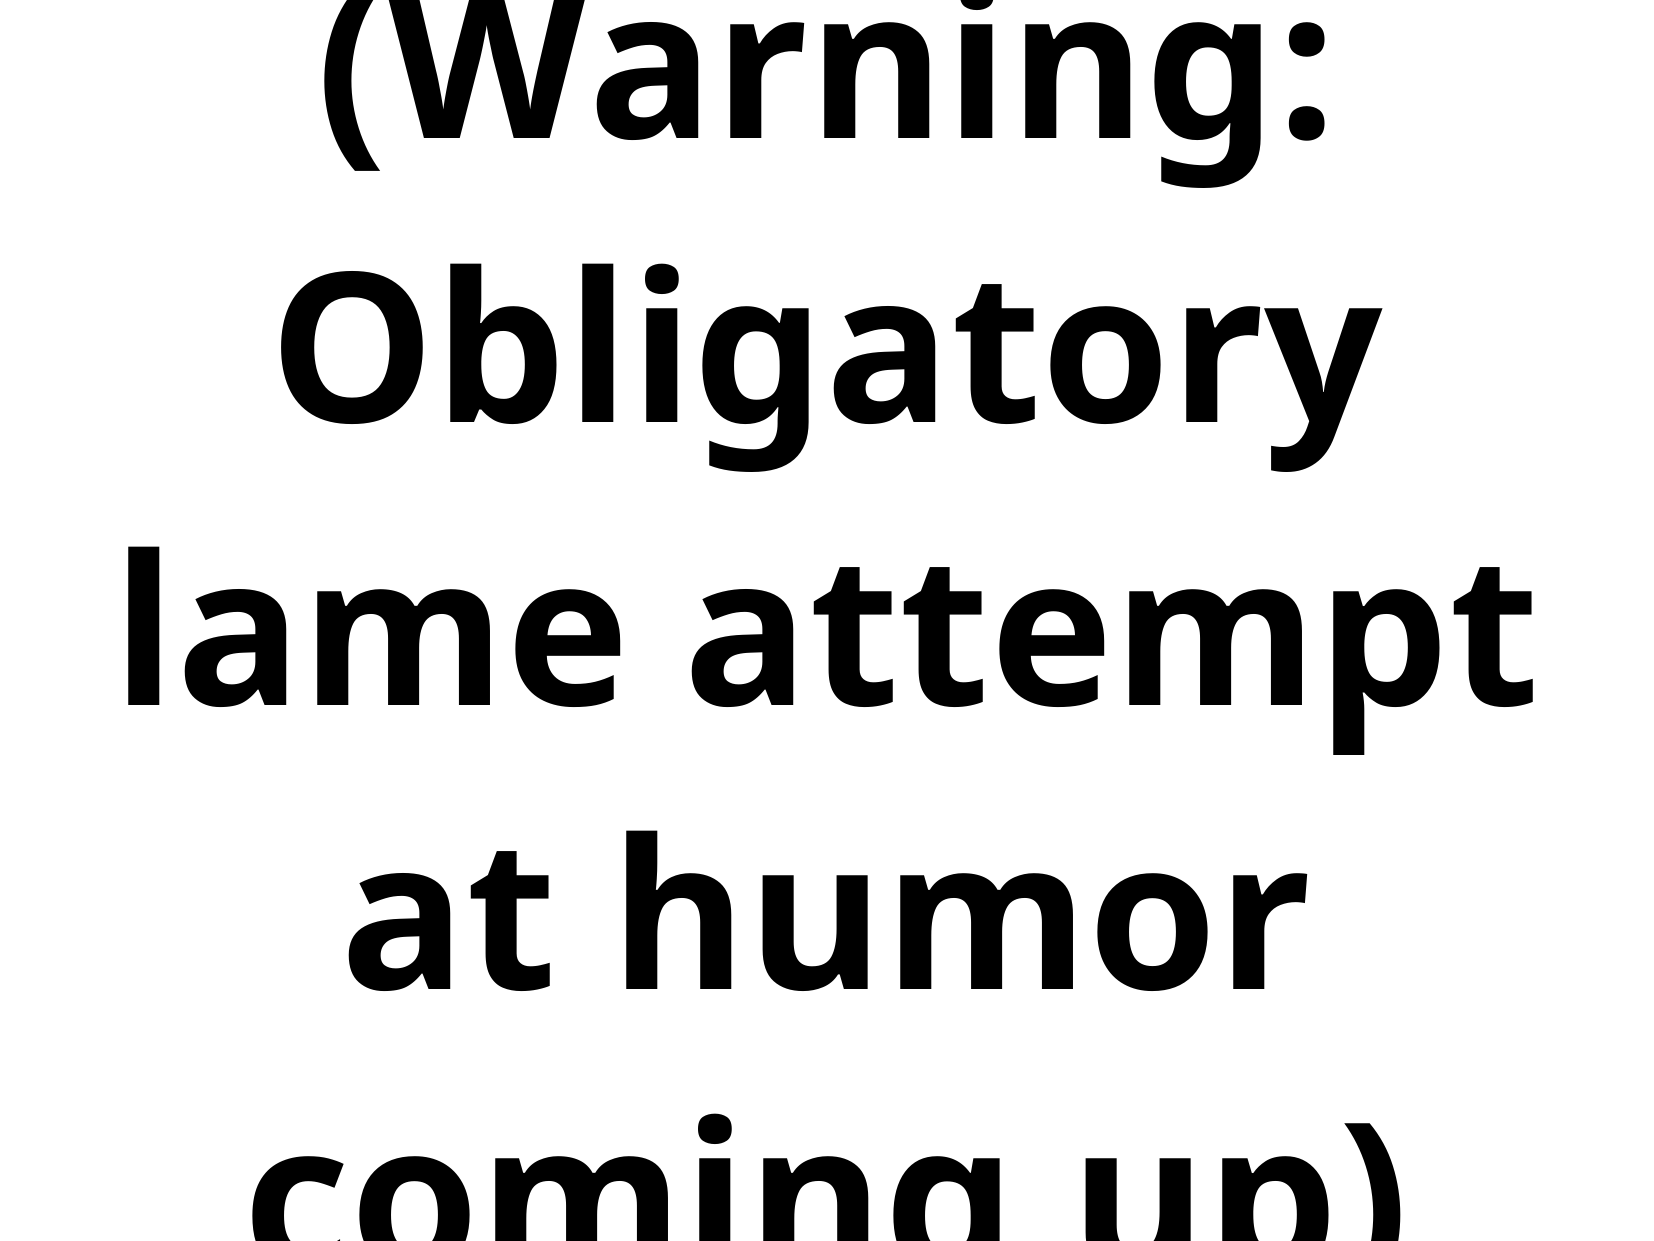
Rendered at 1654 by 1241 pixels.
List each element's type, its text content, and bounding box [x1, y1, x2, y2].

title (Warning: Obligatory lame attempt at humor coming up) [82, 49, 1571, 1201]
